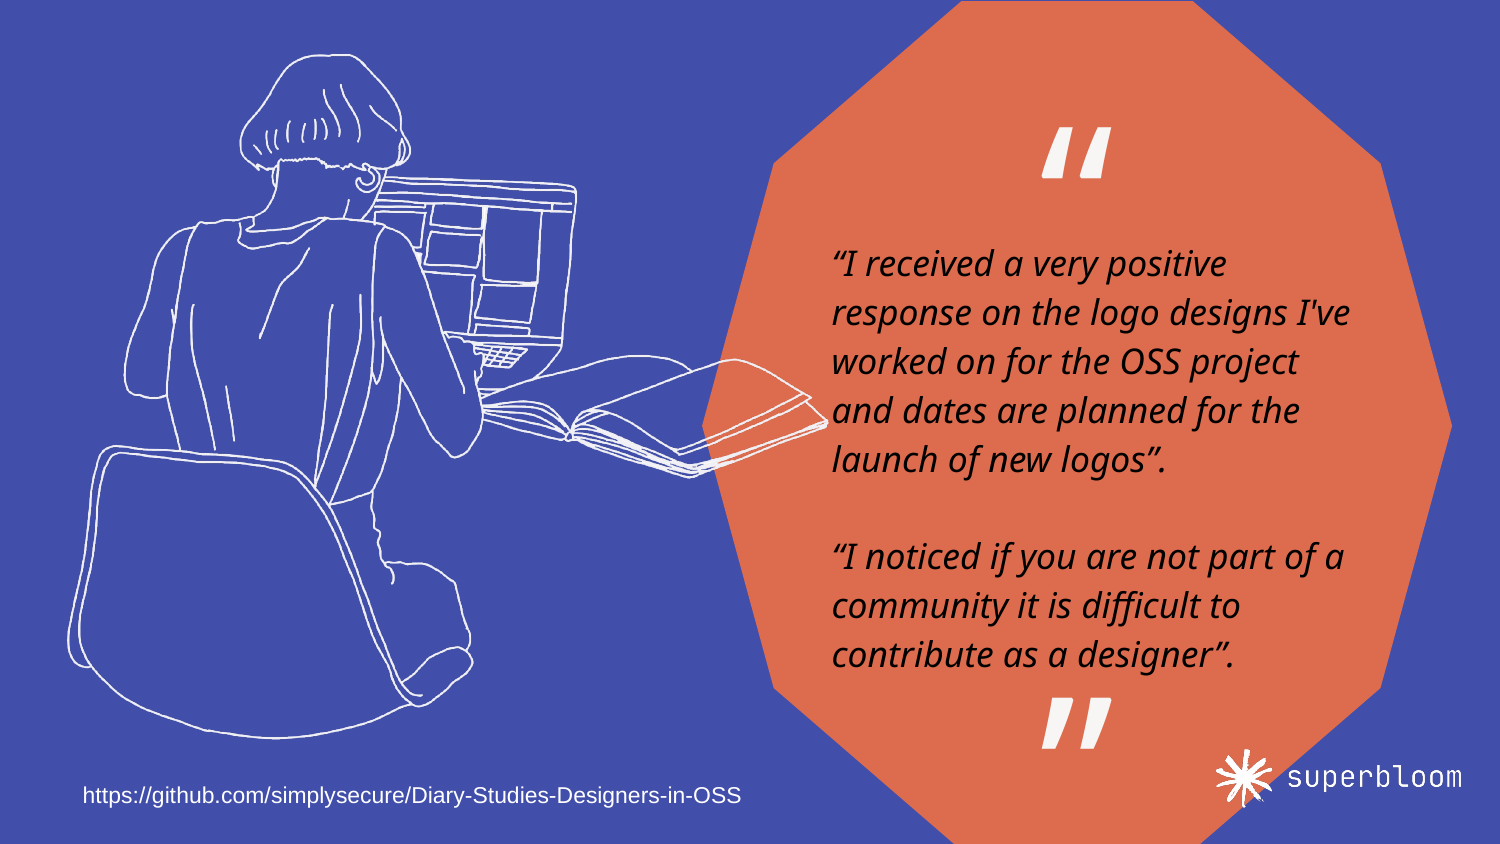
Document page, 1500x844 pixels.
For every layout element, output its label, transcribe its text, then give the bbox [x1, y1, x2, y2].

picture [18, 0, 899, 795]
text_box https://github.com/simplysecure/Diary-Studies-Designers-in-OSS [67, 765, 786, 824]
text_box “I received a very positive response on the logo designs I've worked on for the OSS project and dates are planned for the launch of new logos”. “I noticed if you are not part of a community it is difficult to contribute as a designer”. [899, 219, 1379, 690]
picture [1216, 749, 1461, 808]
